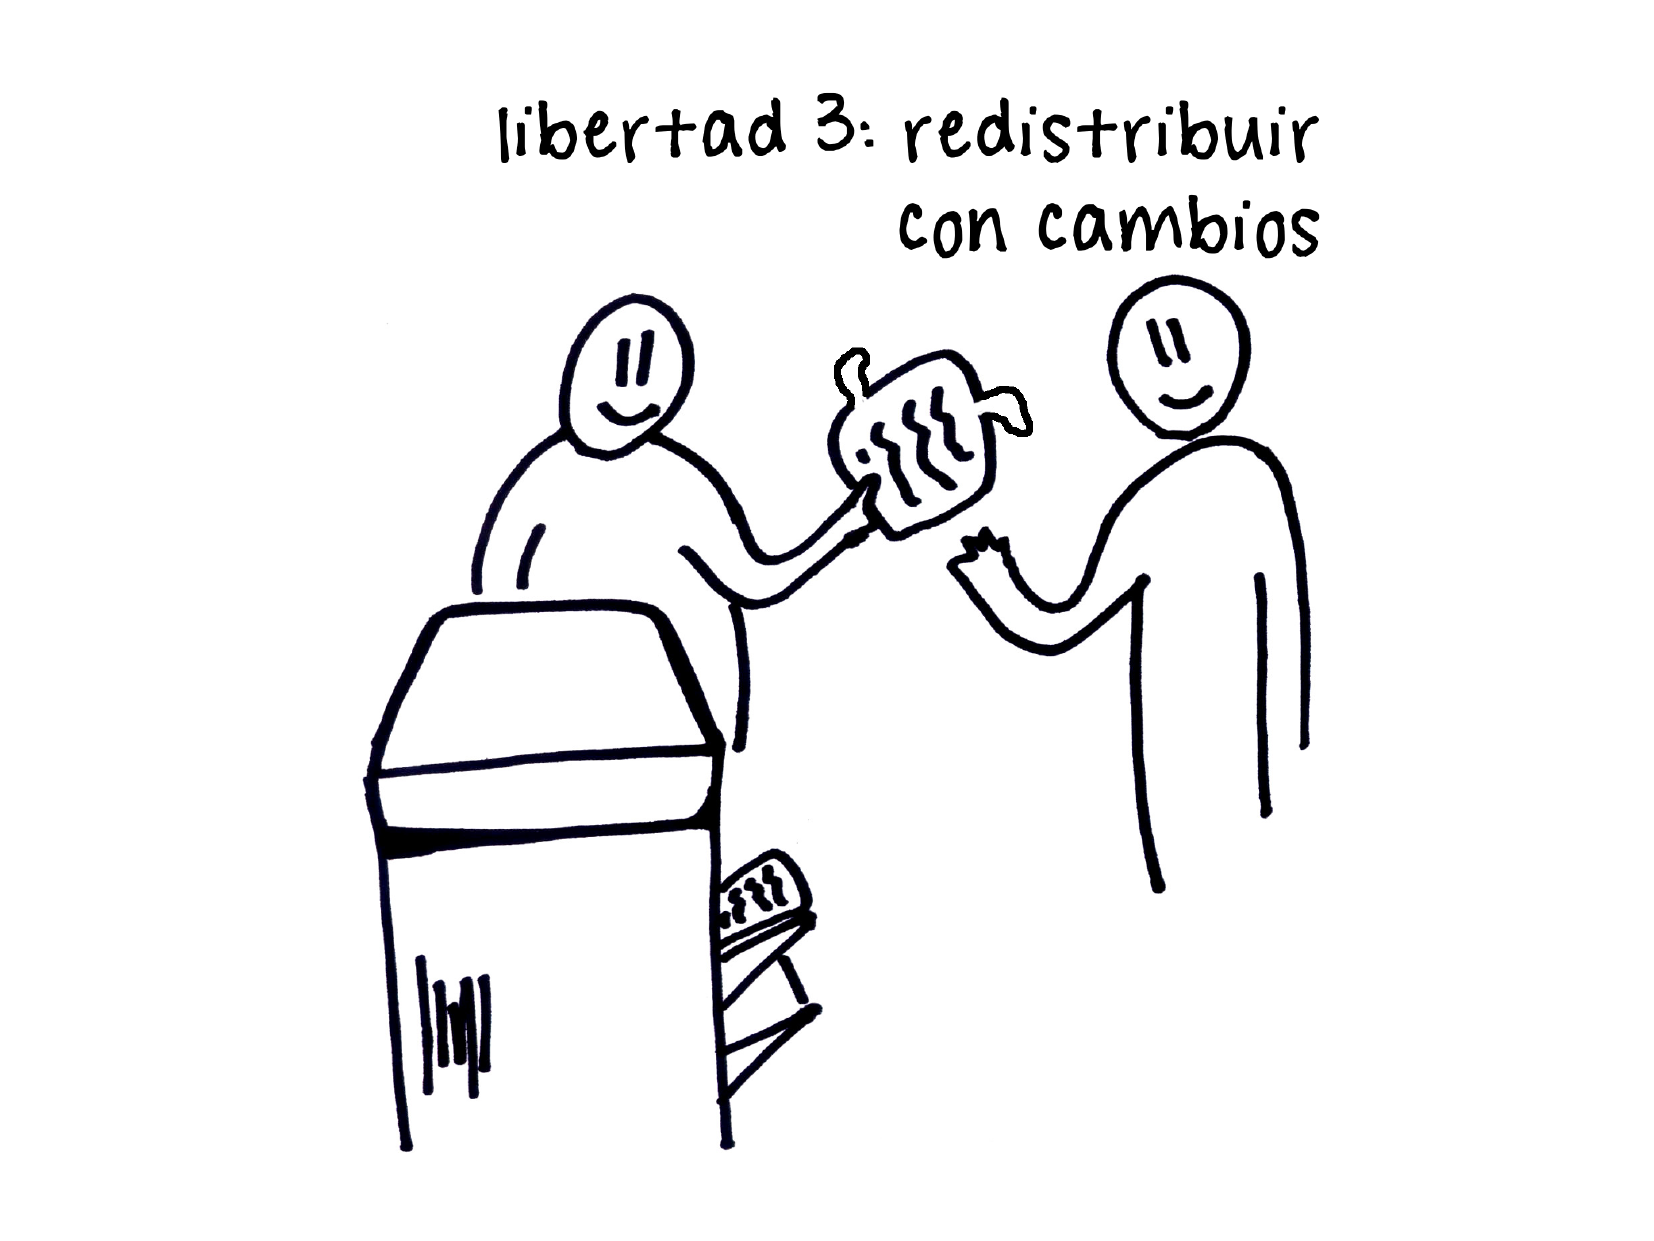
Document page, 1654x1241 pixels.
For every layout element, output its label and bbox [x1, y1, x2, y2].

picture [186, 23, 1477, 1219]
